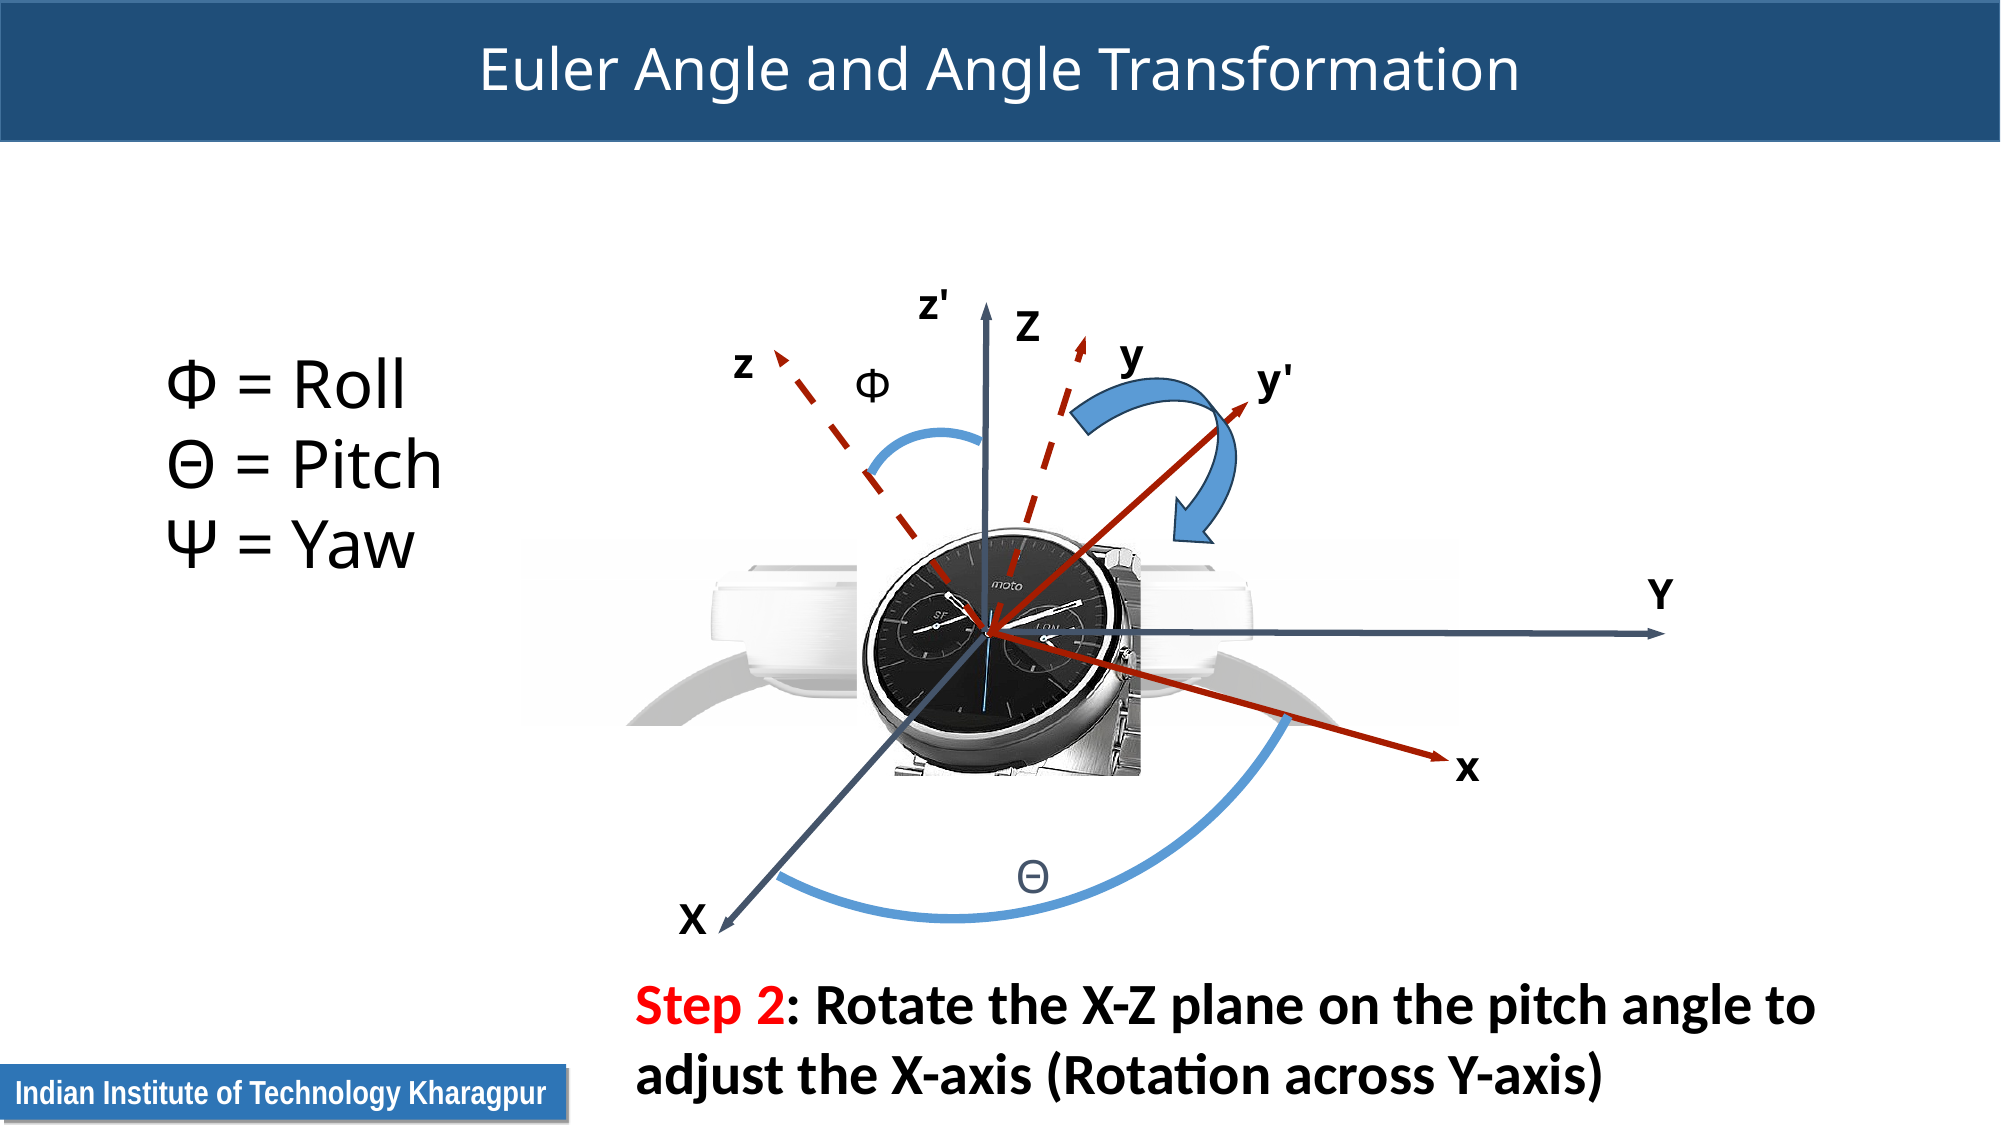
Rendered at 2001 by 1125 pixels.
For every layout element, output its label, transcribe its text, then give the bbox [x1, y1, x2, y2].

text_box z [718, 321, 772, 403]
picture [1003, 516, 1459, 630]
text_box Θ [1000, 832, 1077, 919]
text_box Φ = Roll Θ = Pitch Ψ = Yaw [150, 326, 588, 600]
text_box Y [1632, 552, 1687, 634]
picture [1016, 635, 1459, 726]
text_box X [663, 877, 718, 958]
text_box Step 2: Rotate the X-Z plane on the pitch angle to adjust the X-axis (Rotation across Y-axis) [620, 958, 1968, 1115]
text_box z' [903, 262, 980, 344]
text_box Z [1000, 284, 1055, 366]
text_box [1070, 378, 1237, 543]
picture [988, 516, 1115, 628]
picture [521, 516, 1281, 776]
text_box y' [1242, 337, 1319, 419]
text_box x [1440, 725, 1495, 806]
title Euler Angle and Angle Transformation [0, 1, 2000, 141]
text_box Φ [839, 341, 894, 428]
picture [1289, 721, 1309, 726]
text_box y [1104, 312, 1159, 390]
